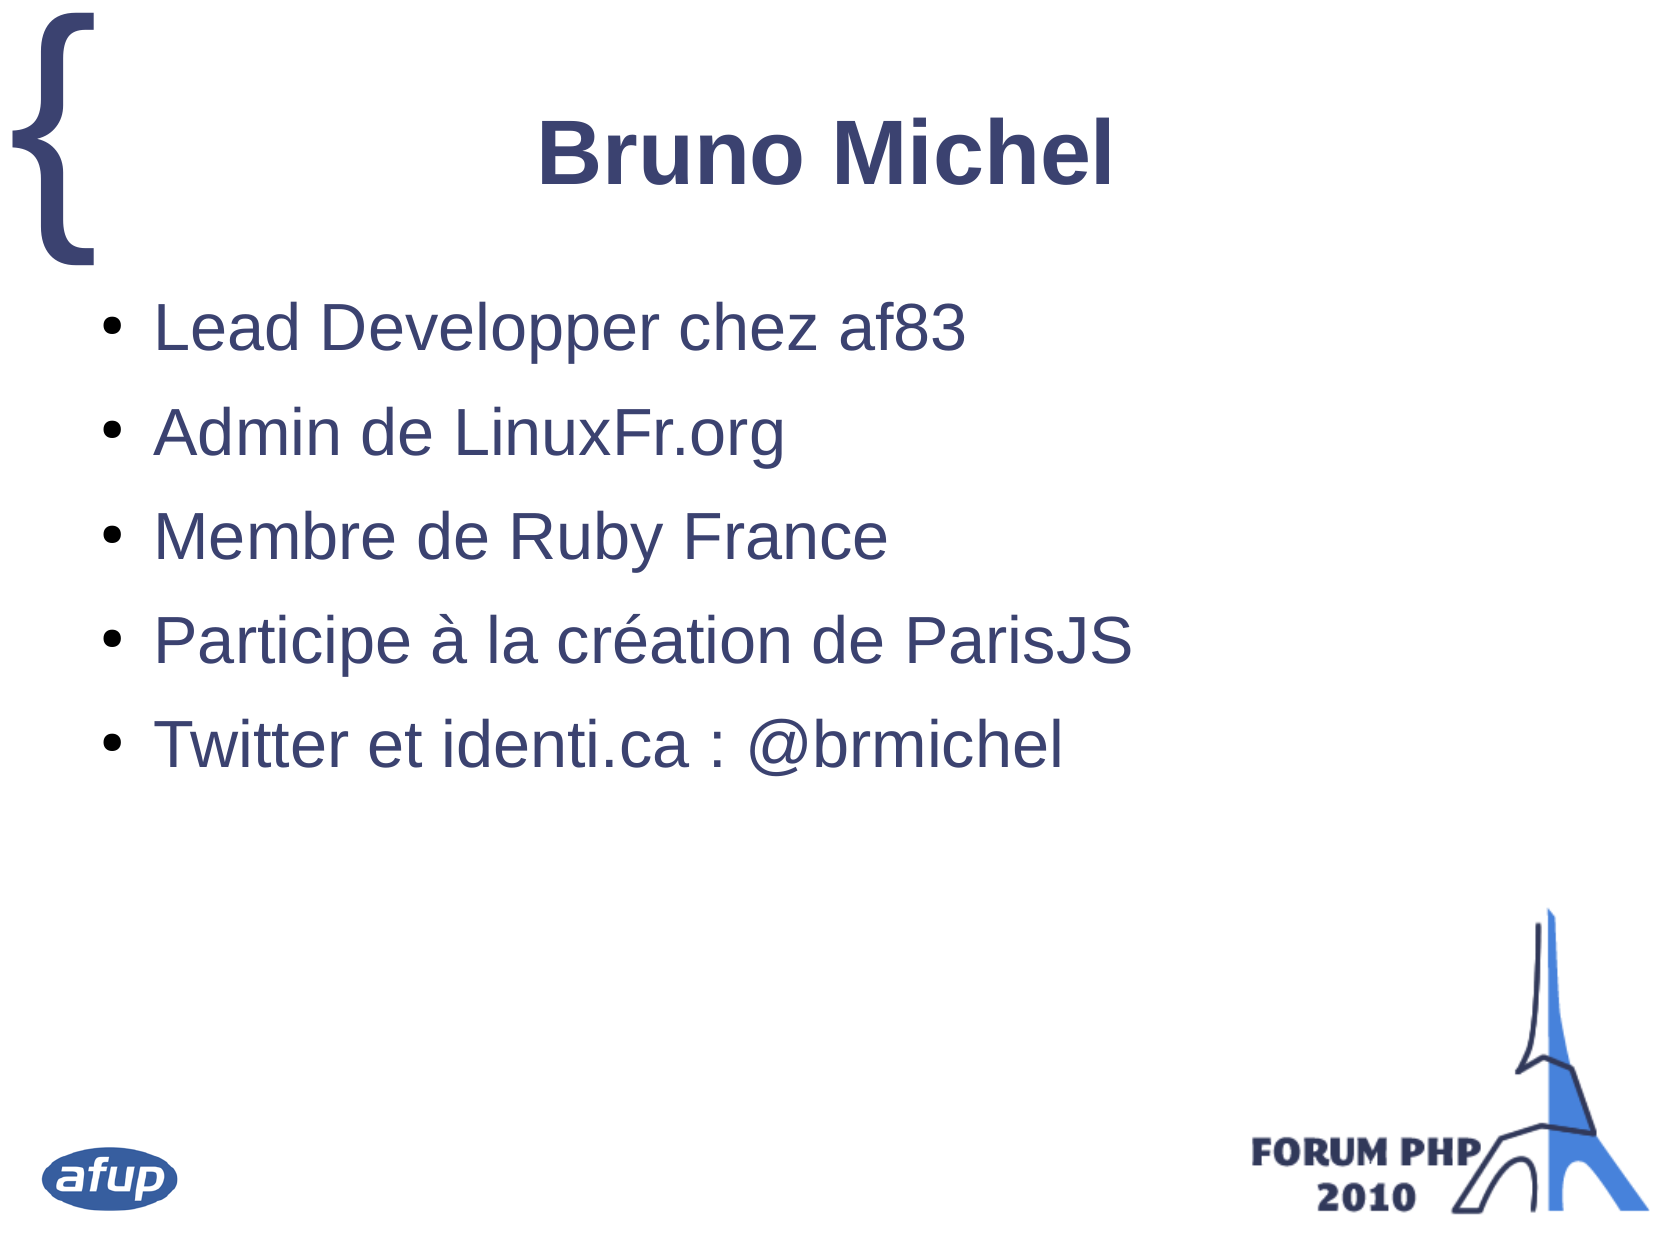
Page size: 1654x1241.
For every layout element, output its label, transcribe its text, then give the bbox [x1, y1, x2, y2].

picture [41, 1146, 178, 1211]
title Bruno Michel [82, 56, 1571, 250]
list Lead Developper chez af83 Admin de LinuxFr.org Membre de Ruby France Participe à la création de ParisJS Twitter et identi.ca : @brmichel [82, 290, 1571, 1094]
picture [1240, 872, 1650, 1241]
